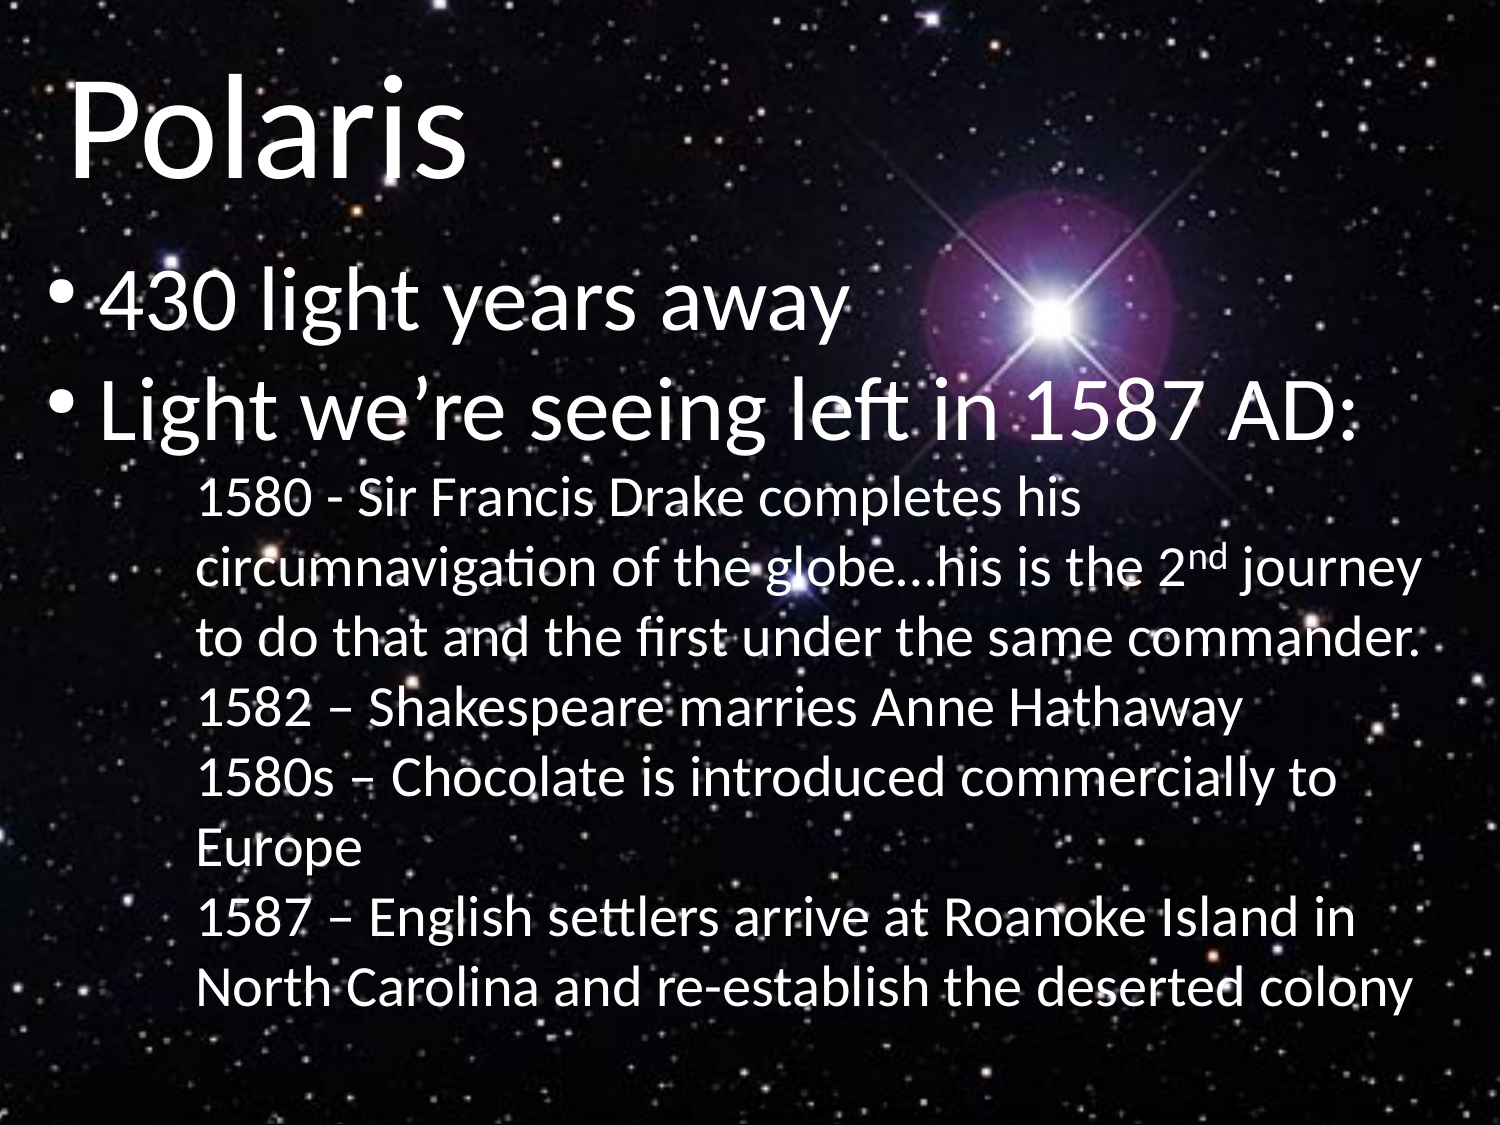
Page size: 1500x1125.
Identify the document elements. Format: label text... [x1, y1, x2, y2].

picture [0, 0, 1500, 1124]
text_box Polaris [50, 20, 601, 218]
text_box 430 light years away Light we’re seeing left in 1587 AD: 1580 - Sir Francis Drake completes his circumnavigation of the globe…his is the 2nd journey to do that and the first under the same commander. 1582 – Shakespeare marries Anne Hathaway 1580s – Chocolate is introduced commercially to Europe 1587 – English settlers arrive at Roanoke Island in North Carolina and re-establish the deserted colony [0, 231, 1444, 1125]
